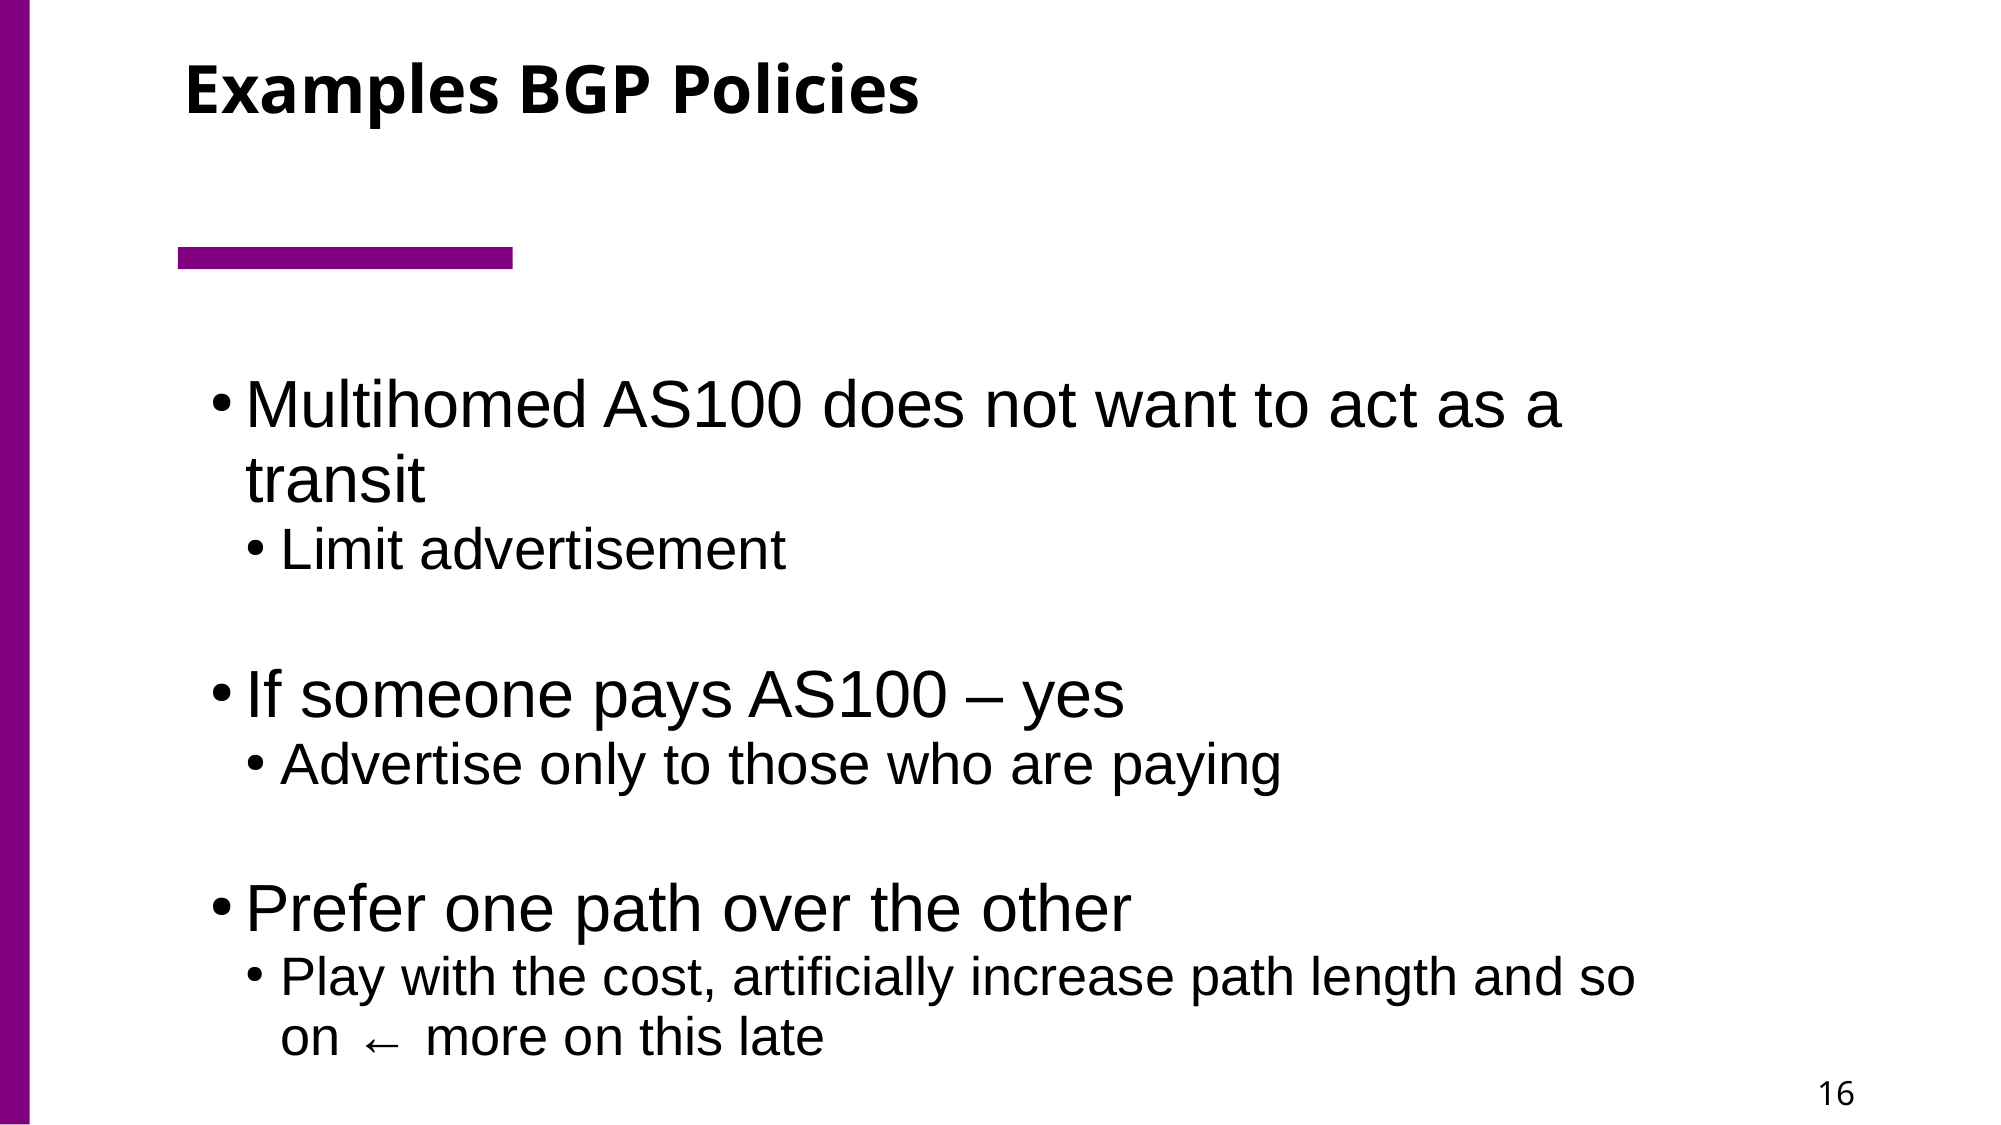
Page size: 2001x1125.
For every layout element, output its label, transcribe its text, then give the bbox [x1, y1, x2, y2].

title Examples BGP Policies [133, 0, 1946, 135]
text_box Multihomed AS100 does not want to act as a transit Limit advertisement If someone pays AS100 – yes Advertise only to those who are paying Prefer one path over the other Play with the cost, artificially increase path length and so on ← more on this late [195, 360, 1711, 1075]
